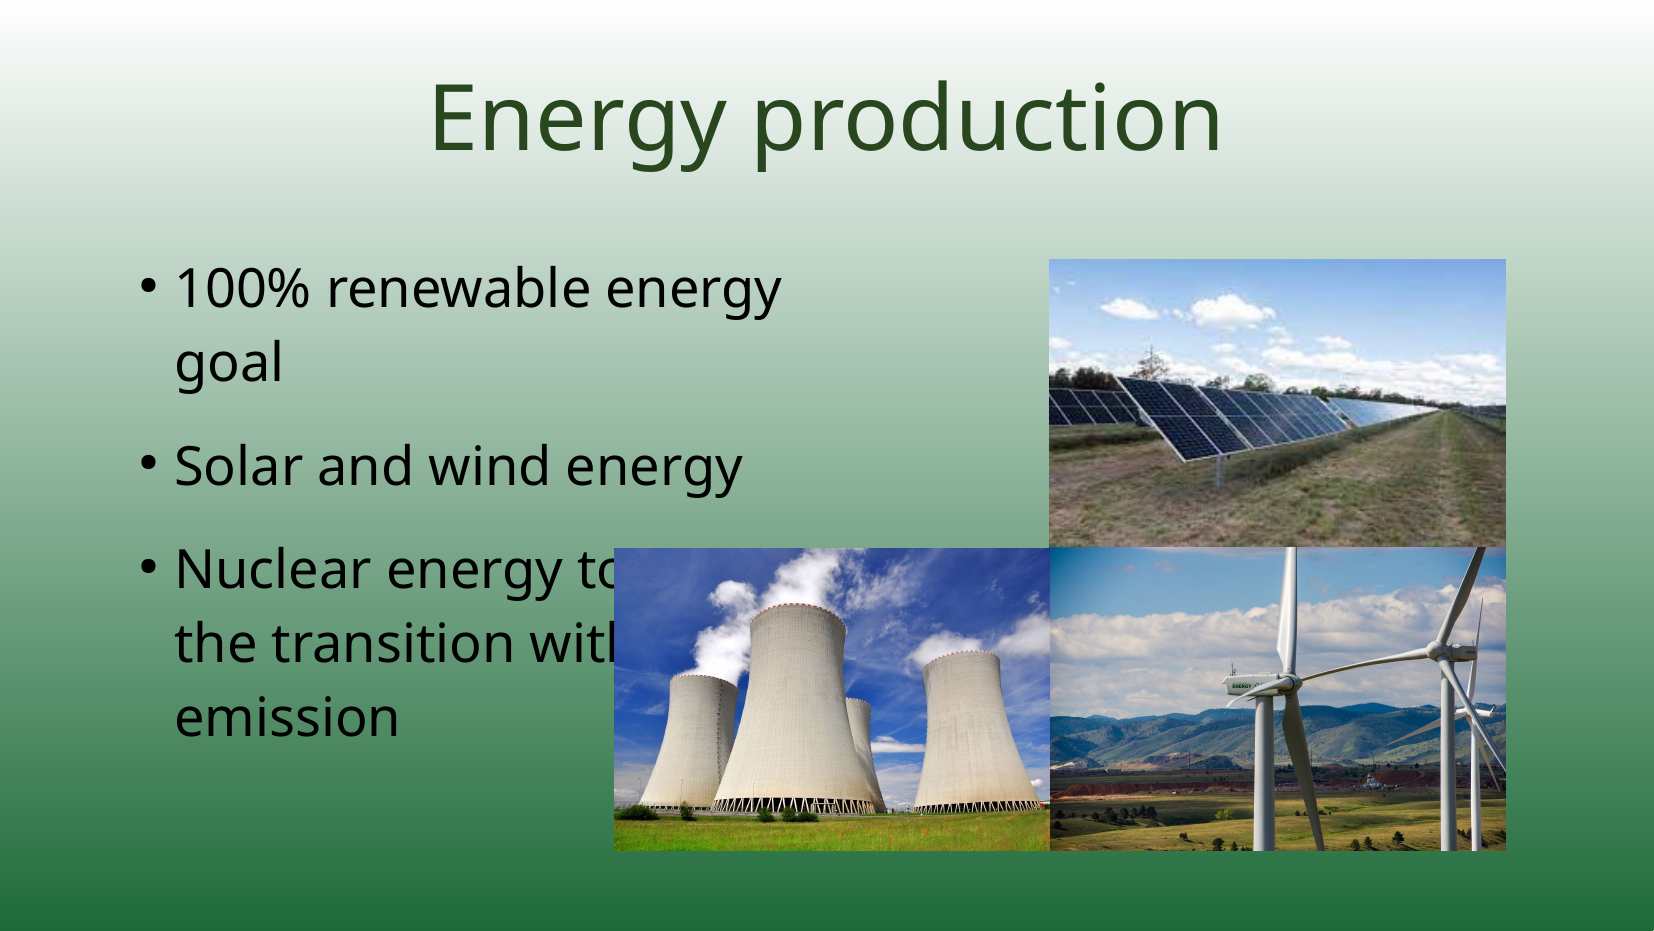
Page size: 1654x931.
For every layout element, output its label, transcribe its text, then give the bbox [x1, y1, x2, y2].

title Energy production [82, 37, 1571, 193]
picture [614, 259, 1506, 851]
text_box 100% renewable energy goal Solar and wind energy Nuclear energy to sustain the transition without CO2 emission [124, 242, 863, 792]
